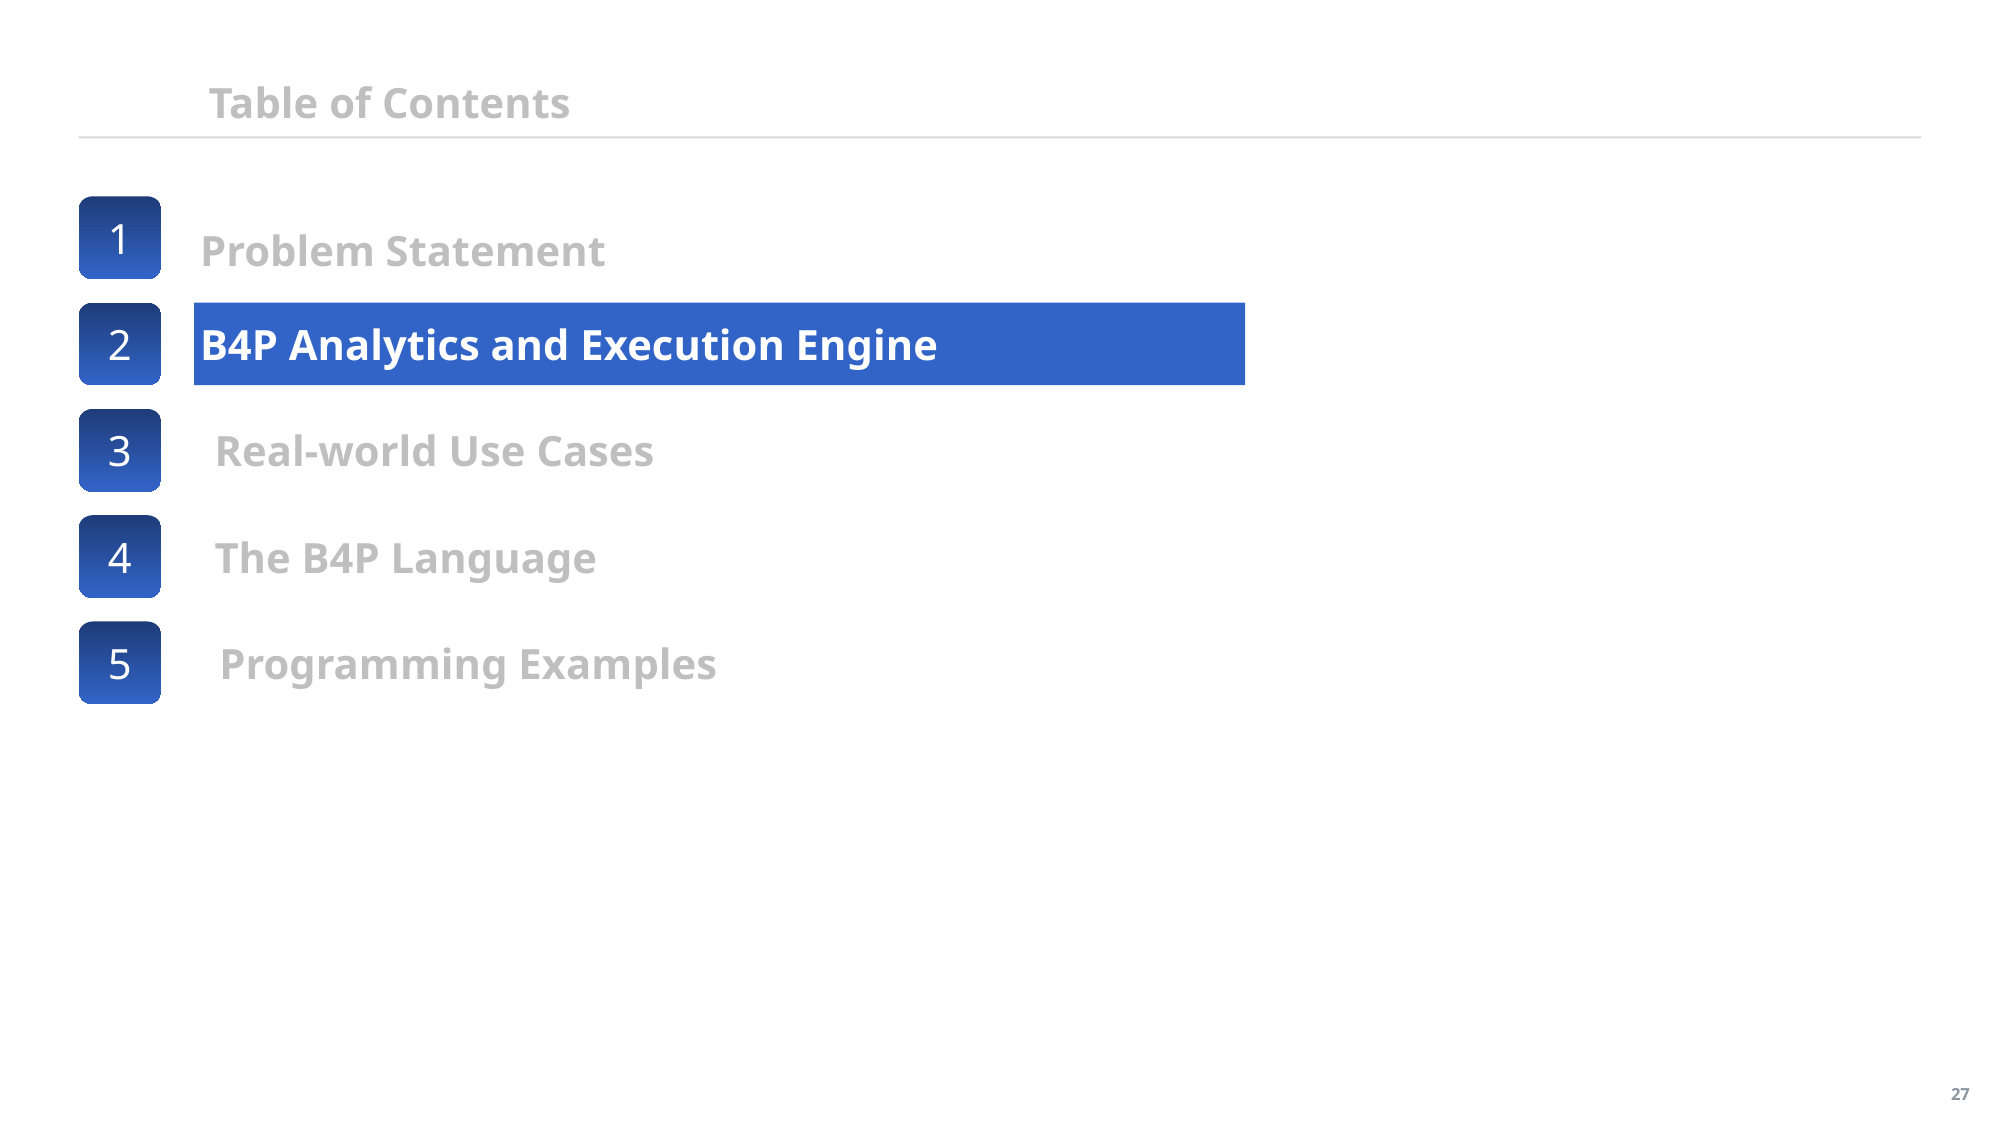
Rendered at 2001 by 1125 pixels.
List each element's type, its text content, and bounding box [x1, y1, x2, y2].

text_box B4P Analytics and Execution Engine [194, 302, 1246, 386]
text_box 1 [78, 196, 162, 279]
text_box 5 [78, 621, 162, 705]
text_box Problem Statement [194, 208, 1246, 292]
text_box Table of Contents [202, 60, 1254, 144]
text_box 4 [78, 515, 162, 598]
text_box 3 [78, 408, 162, 492]
text_box Programming Examples [213, 621, 1265, 705]
text_box The B4P Language [208, 515, 1260, 598]
text_box 2 [78, 302, 162, 386]
text_box Real-world Use Cases [208, 408, 1248, 492]
